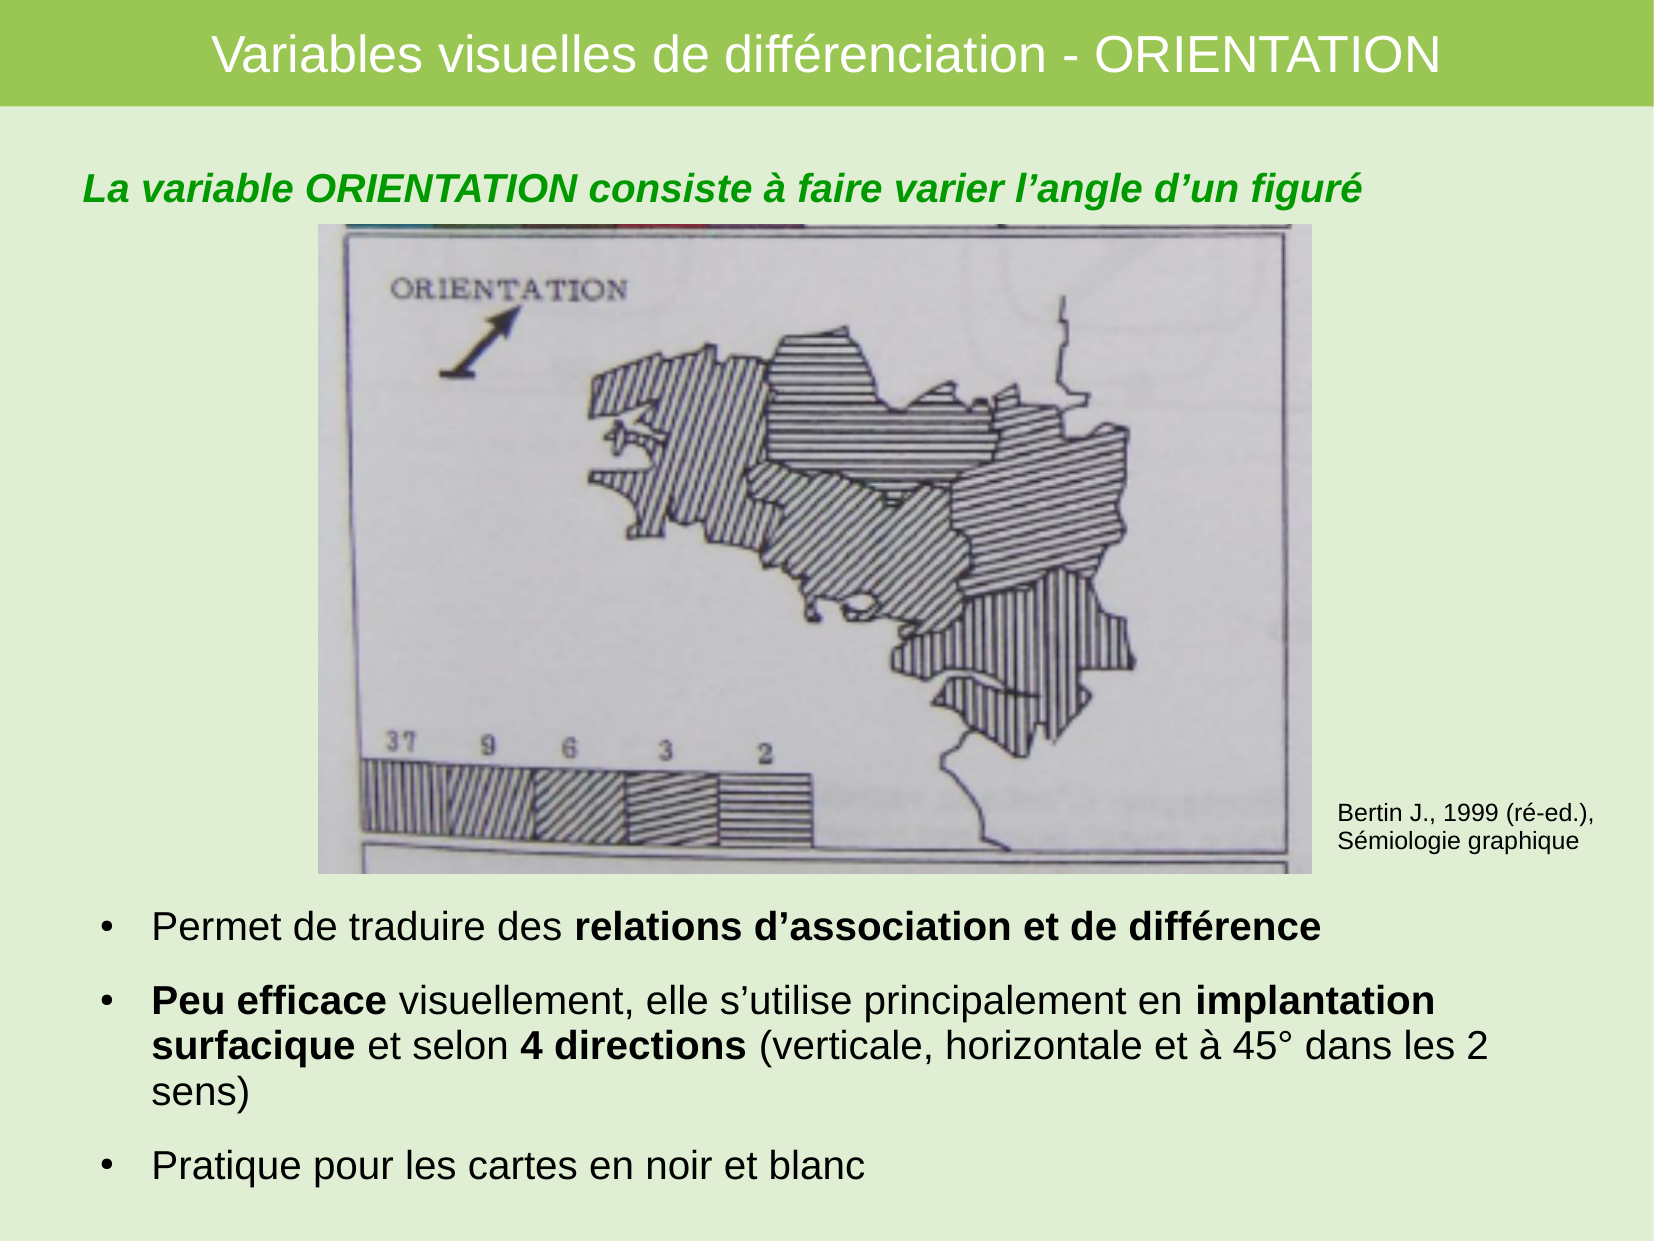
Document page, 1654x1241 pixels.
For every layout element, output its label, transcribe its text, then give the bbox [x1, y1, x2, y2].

text_box Bertin J., 1999 (ré-ed.), Sémiologie graphique [1322, 791, 1642, 863]
title Variables visuelles de différenciation - ORIENTATION [82, 19, 1571, 89]
list La variable ORIENTATION consiste à faire varier l’angle d’un figuré Permet de traduire des relations d’association et de différence Peu efficace visuellement, elle s’utilise principalement en implantation surfacique et selon 4 directions (verticale, horizontale et à 45° dans les 2 sens) Pratique pour les cartes en noir et blanc [82, 165, 1571, 1193]
picture [318, 224, 1312, 875]
